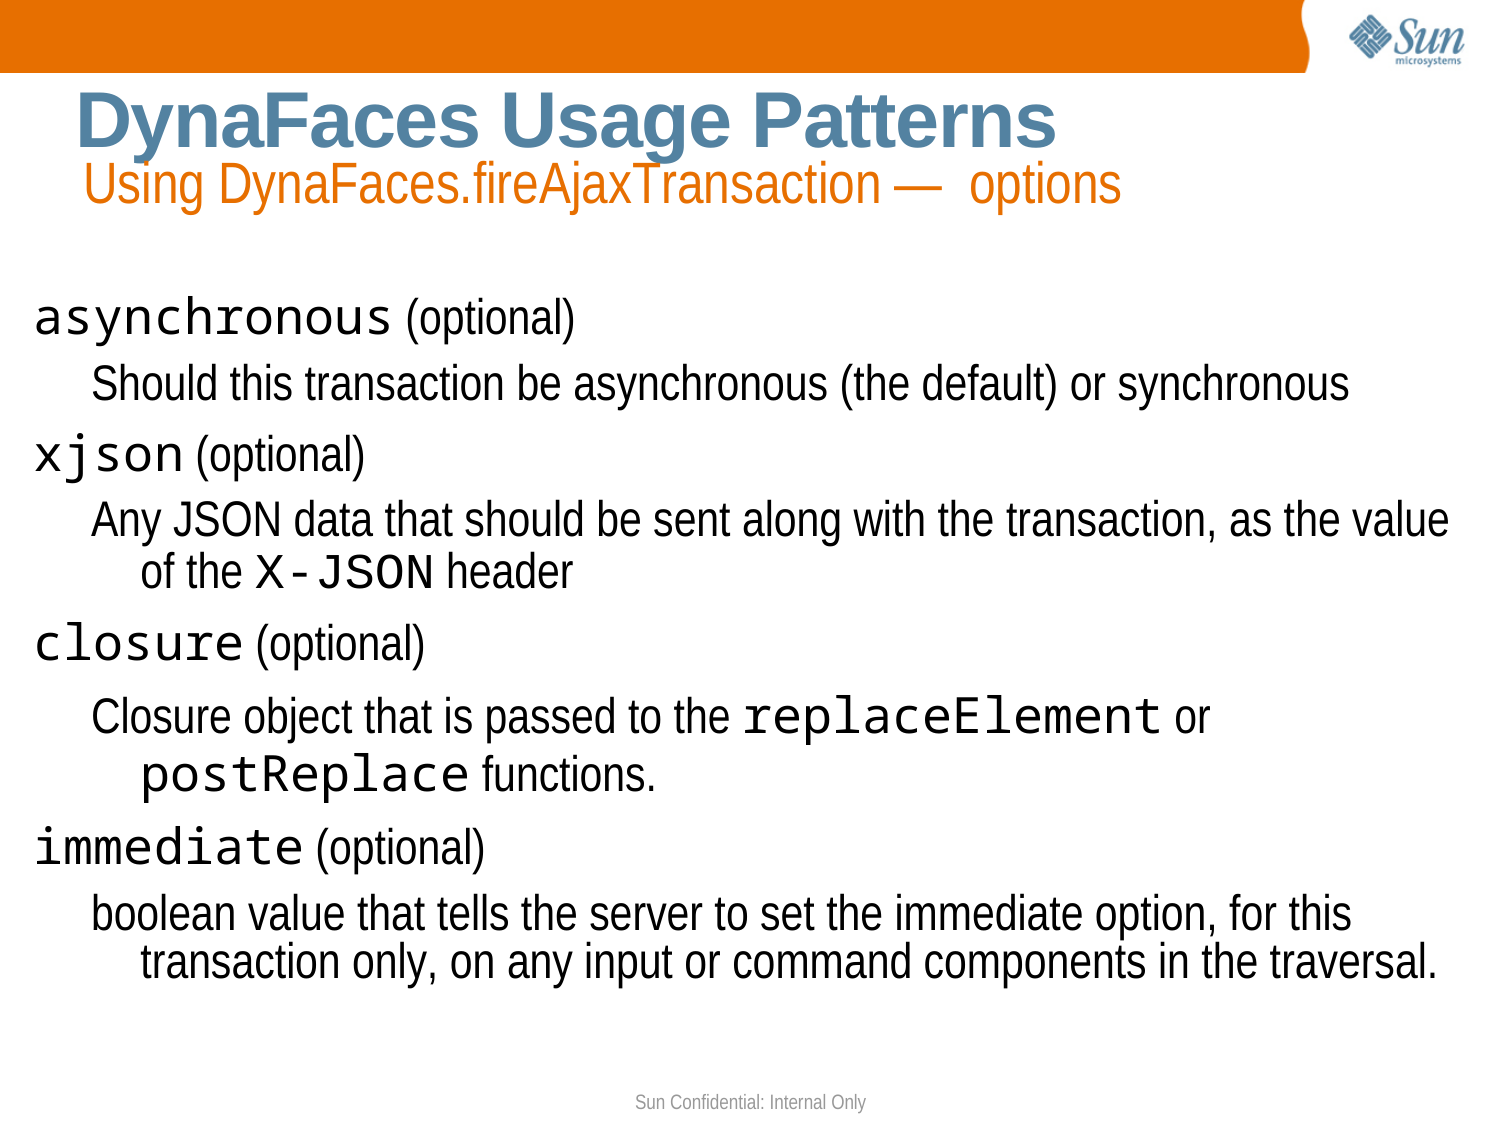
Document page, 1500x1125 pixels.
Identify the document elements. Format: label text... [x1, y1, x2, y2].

text_box Using DynaFaces.fireAjaxTransaction — options [83, 157, 1351, 225]
text_box asynchronous (optional) Should this transaction be asynchronous (the default) or synchronous xjson (optional) Any JSON data that should be sent along with the transaction, as the value of the X-JSON header closure (optional) Closure object that is passed to the replaceElement or postReplace functions. immediate (optional) boolean value that tells the server to set the immediate option, for this transaction only, on any input or command components in the traversal. [14, 288, 1488, 955]
picture [0, 0, 1500, 73]
title DynaFaces Usage Patterns [75, 83, 1437, 188]
